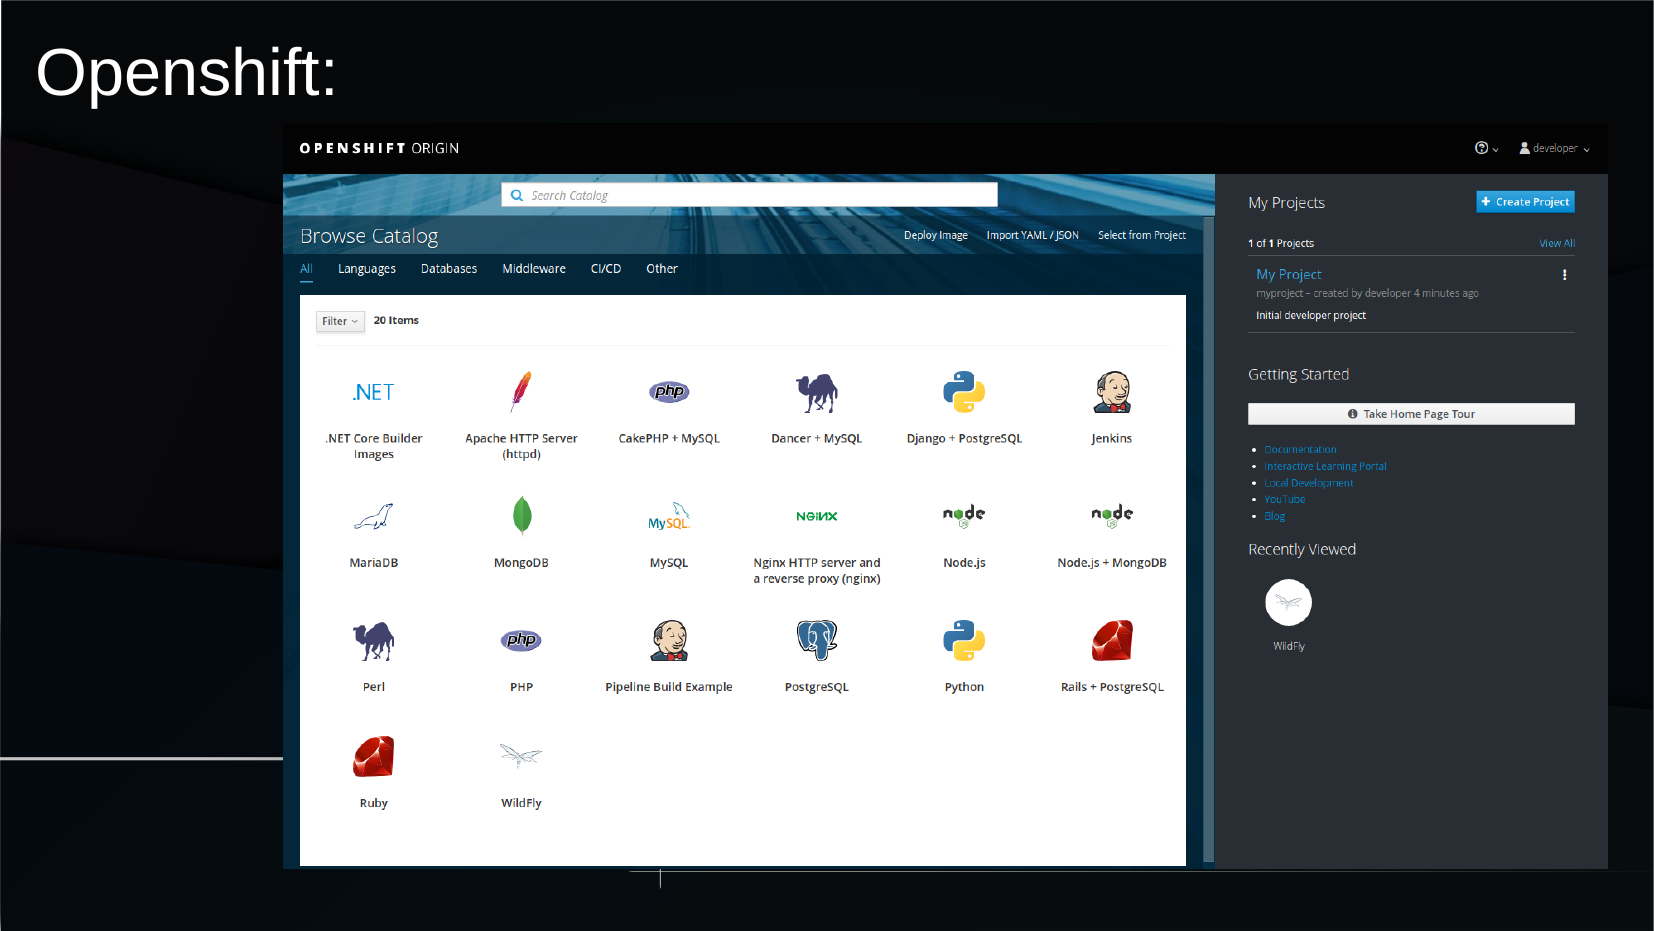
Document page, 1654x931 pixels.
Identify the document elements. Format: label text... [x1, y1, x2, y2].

list Openshift: [35, 35, 355, 119]
picture [0, 0, 1654, 931]
